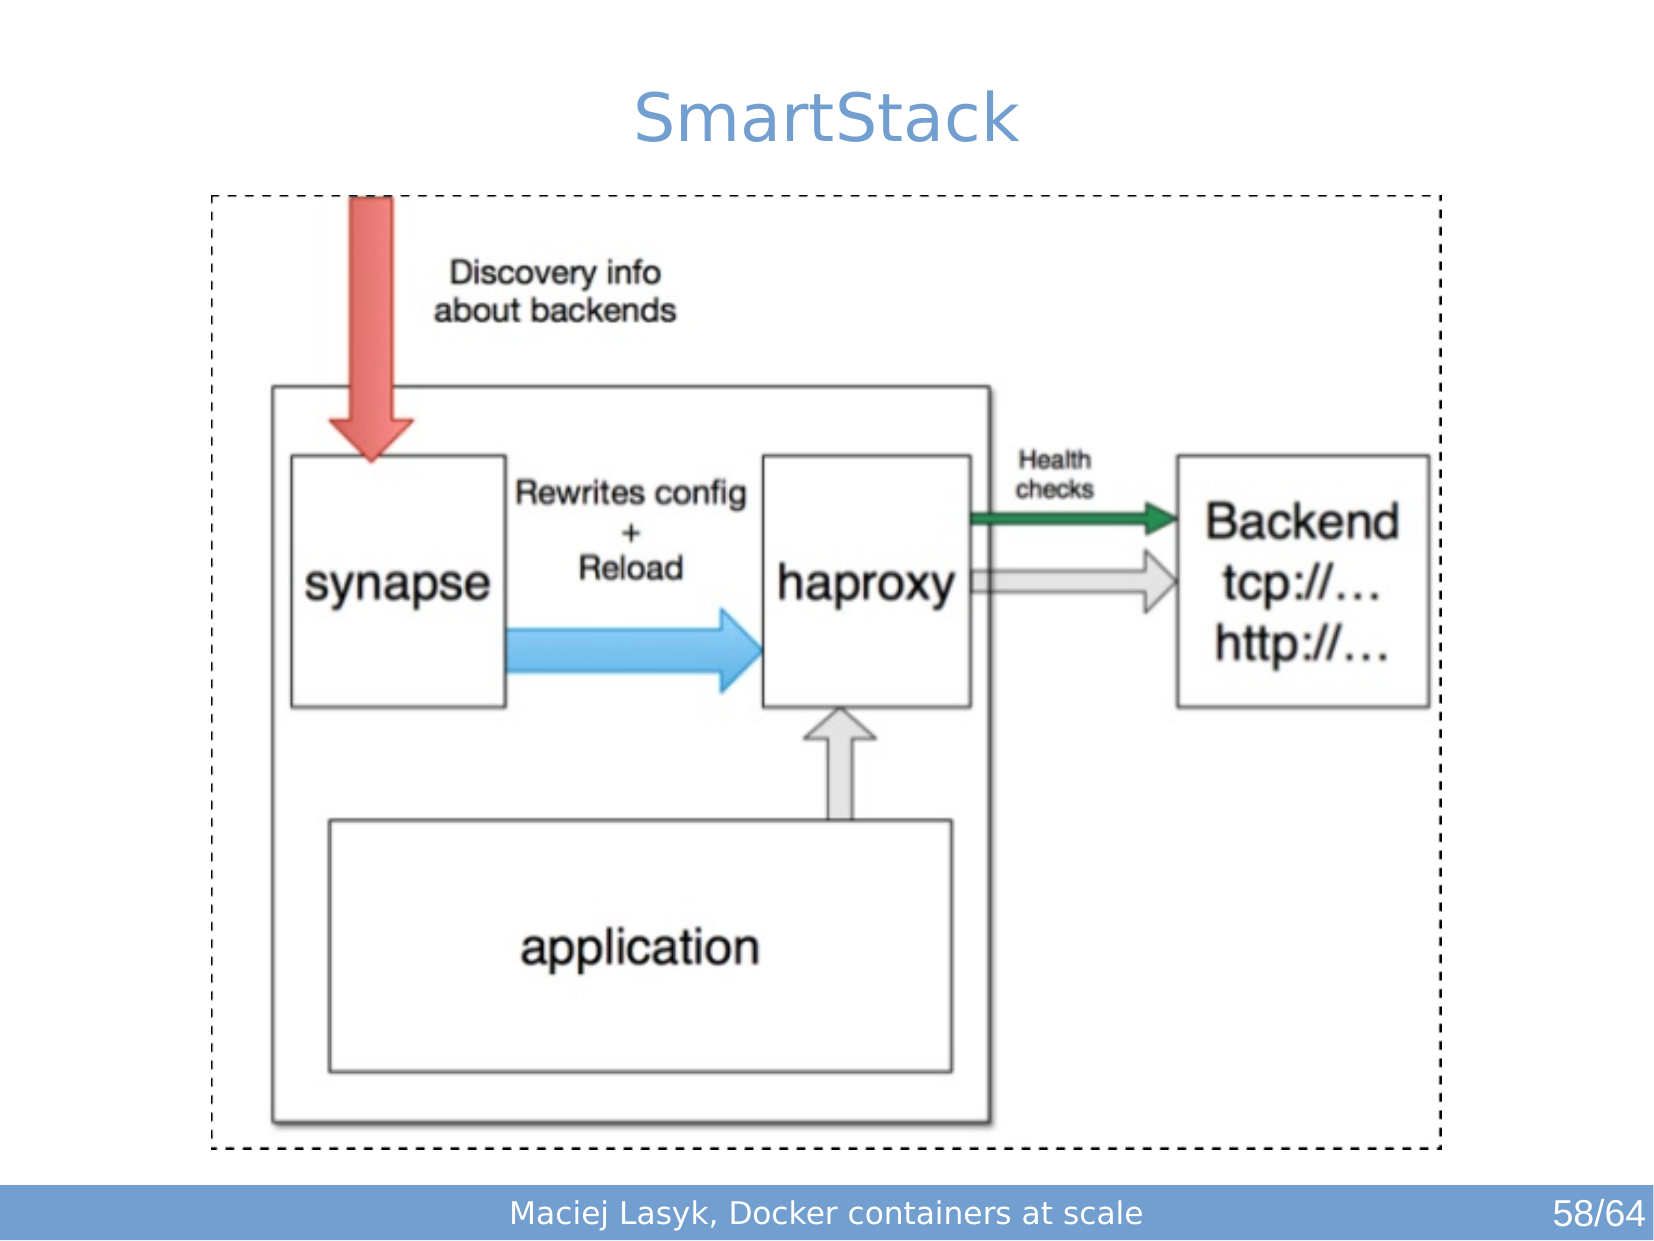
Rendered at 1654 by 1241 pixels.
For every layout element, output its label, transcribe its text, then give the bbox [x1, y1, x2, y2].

text_box 58/64 [1527, 1185, 1654, 1241]
text_box [0, 1185, 1527, 1241]
text_box Maciej Lasyk, Docker containers at scale [494, 1188, 1160, 1240]
text_box SmartStack [618, 72, 1036, 166]
picture [211, 195, 1442, 1150]
